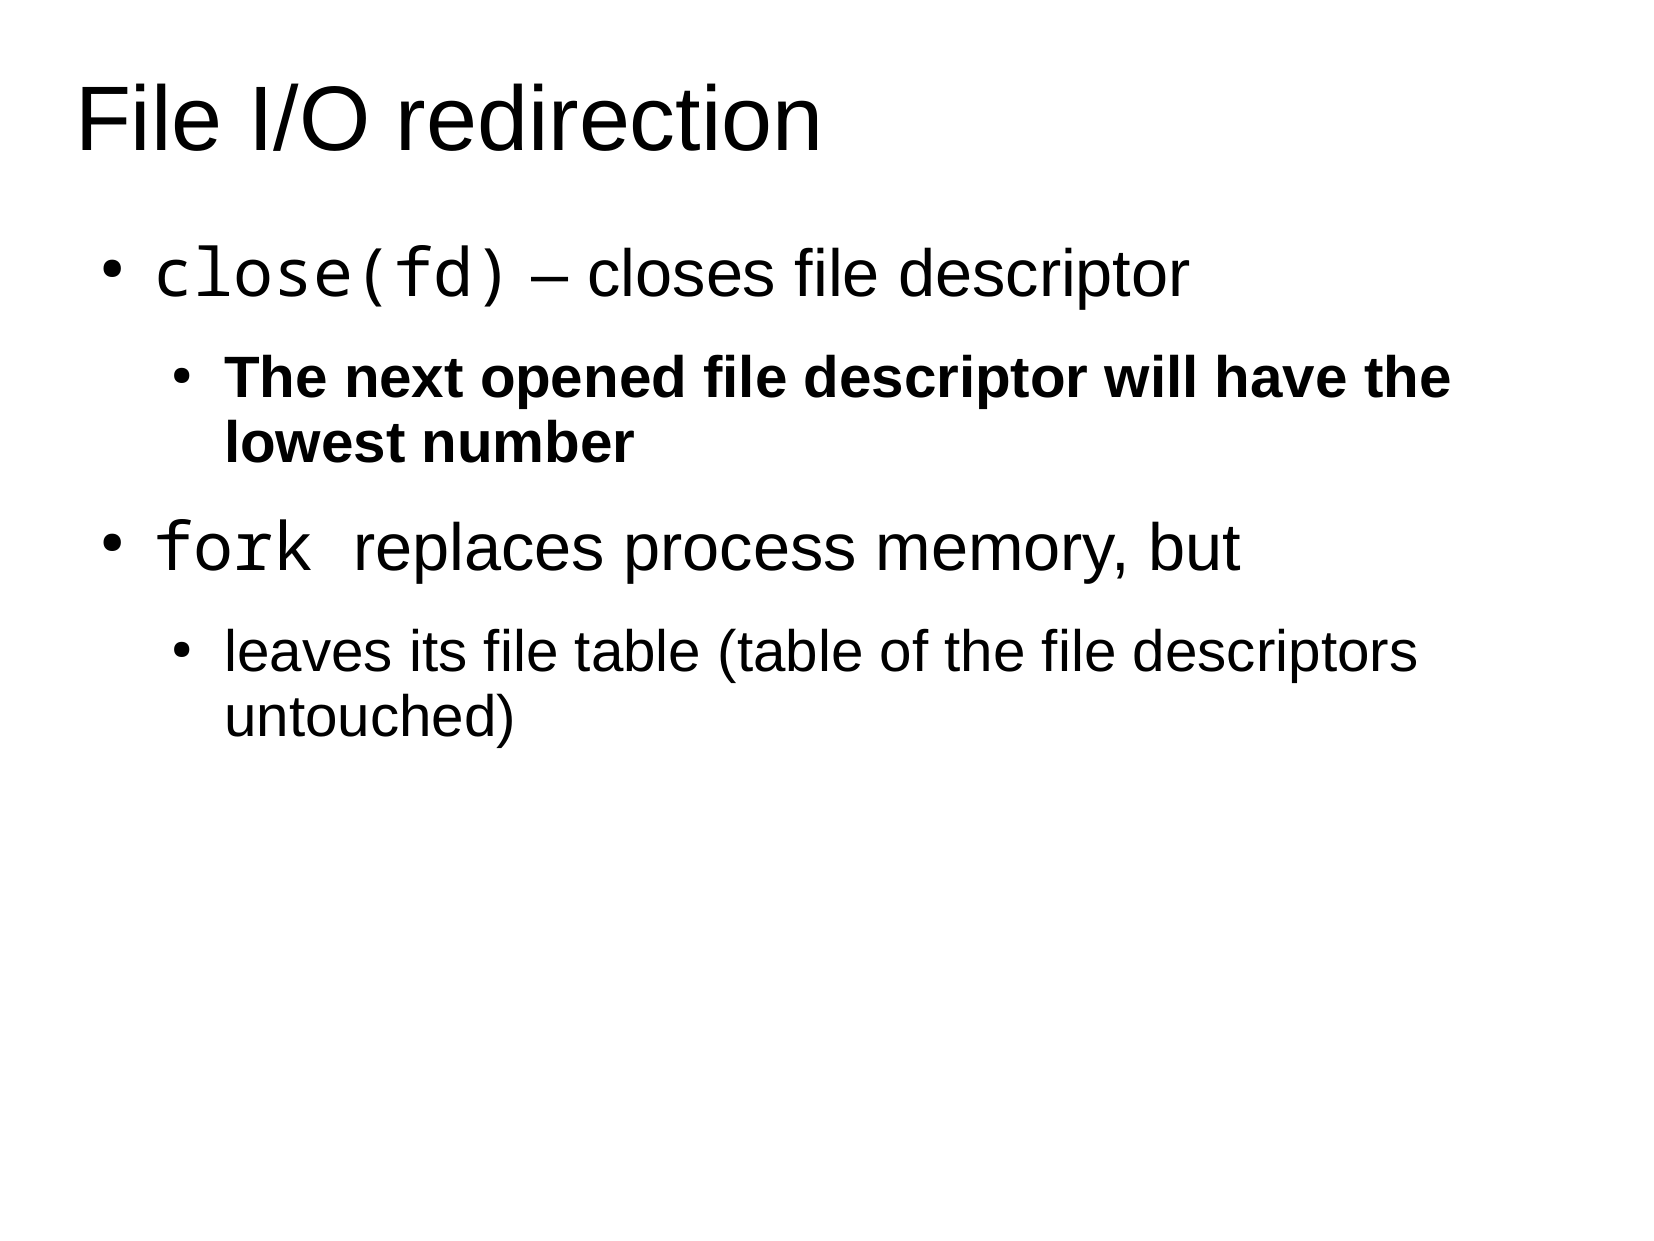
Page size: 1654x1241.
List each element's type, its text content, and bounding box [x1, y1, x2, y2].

title File I/O redirection [75, 49, 1538, 188]
list close(fd) – closes file descriptor The next opened file descriptor will have the lowest number fork replaces process memory, but leaves its file table (table of the file descriptors untouched) [82, 225, 1571, 1163]
